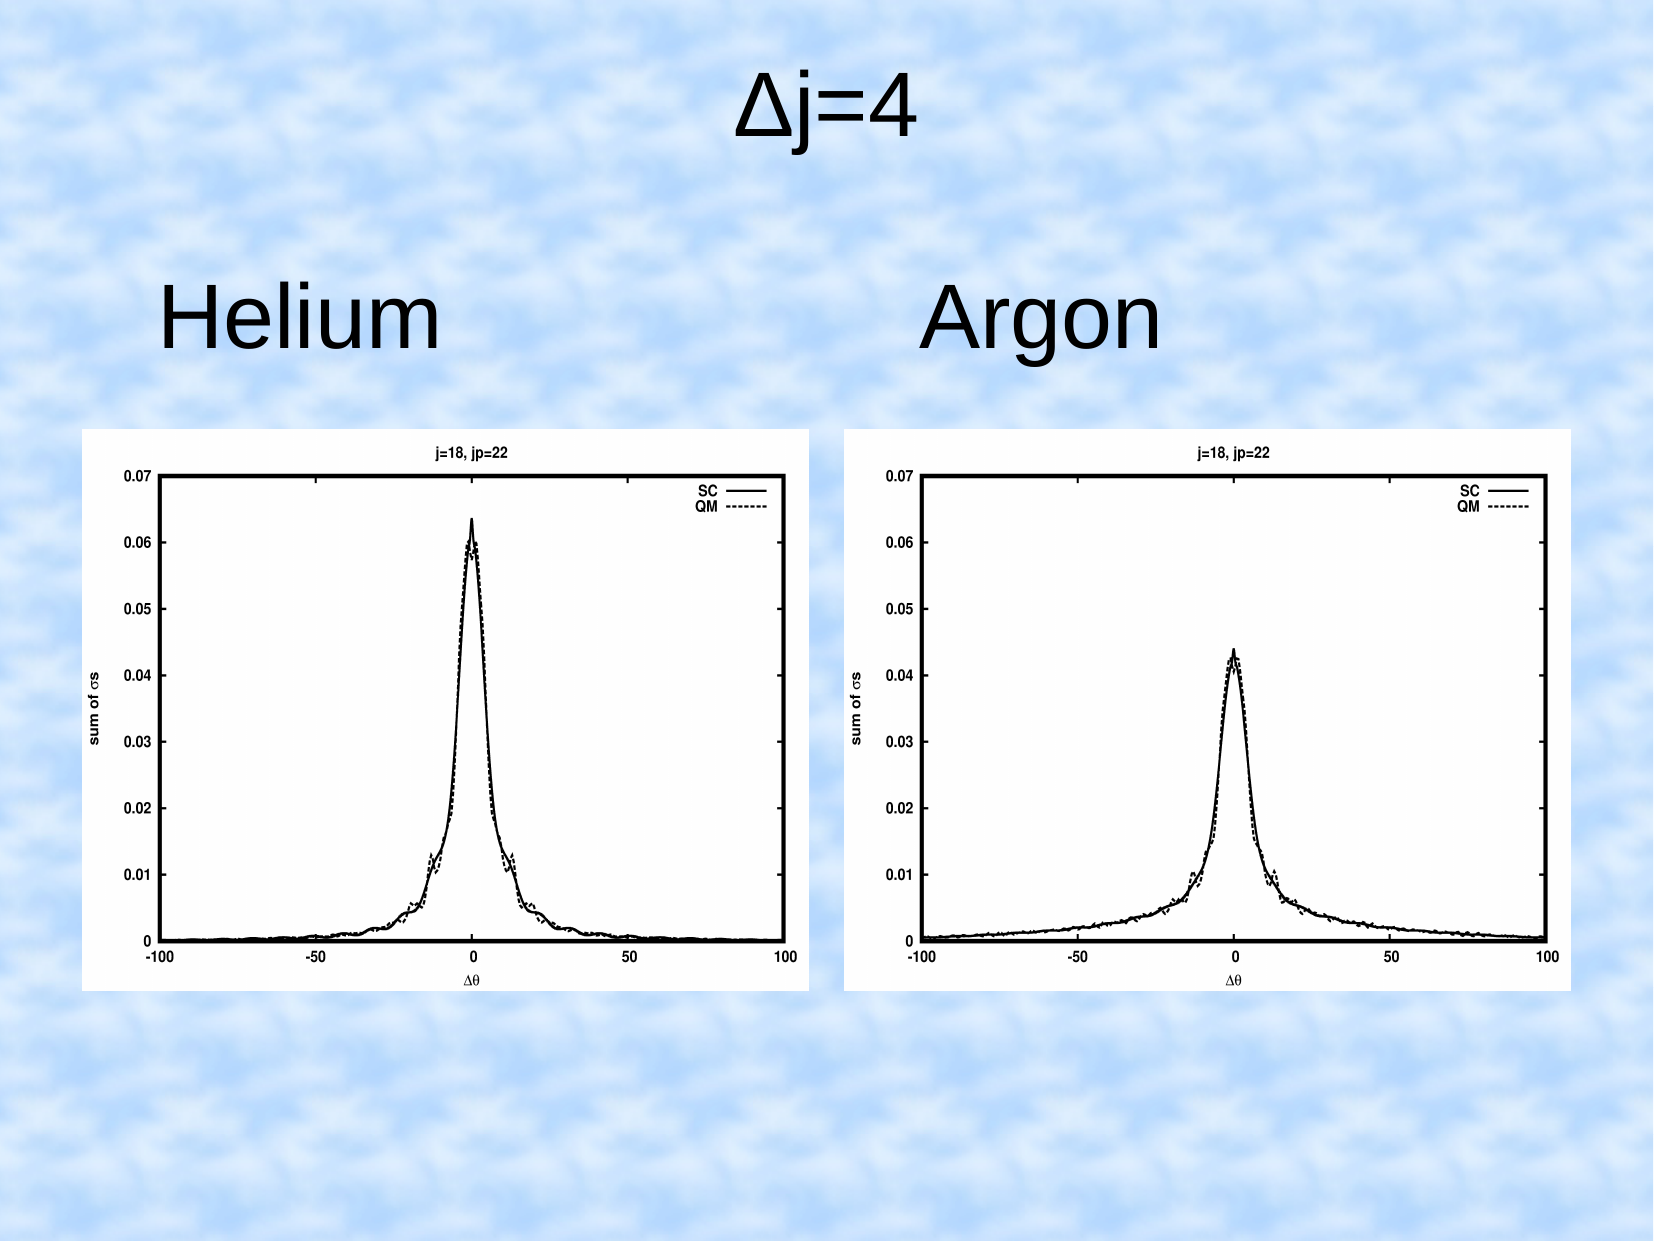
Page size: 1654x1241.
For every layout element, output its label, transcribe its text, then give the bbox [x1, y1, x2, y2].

title Helium [157, 213, 884, 421]
title Argon [919, 213, 1645, 421]
text_box Δj=4 [693, 53, 960, 157]
picture [0, 0, 1654, 1241]
